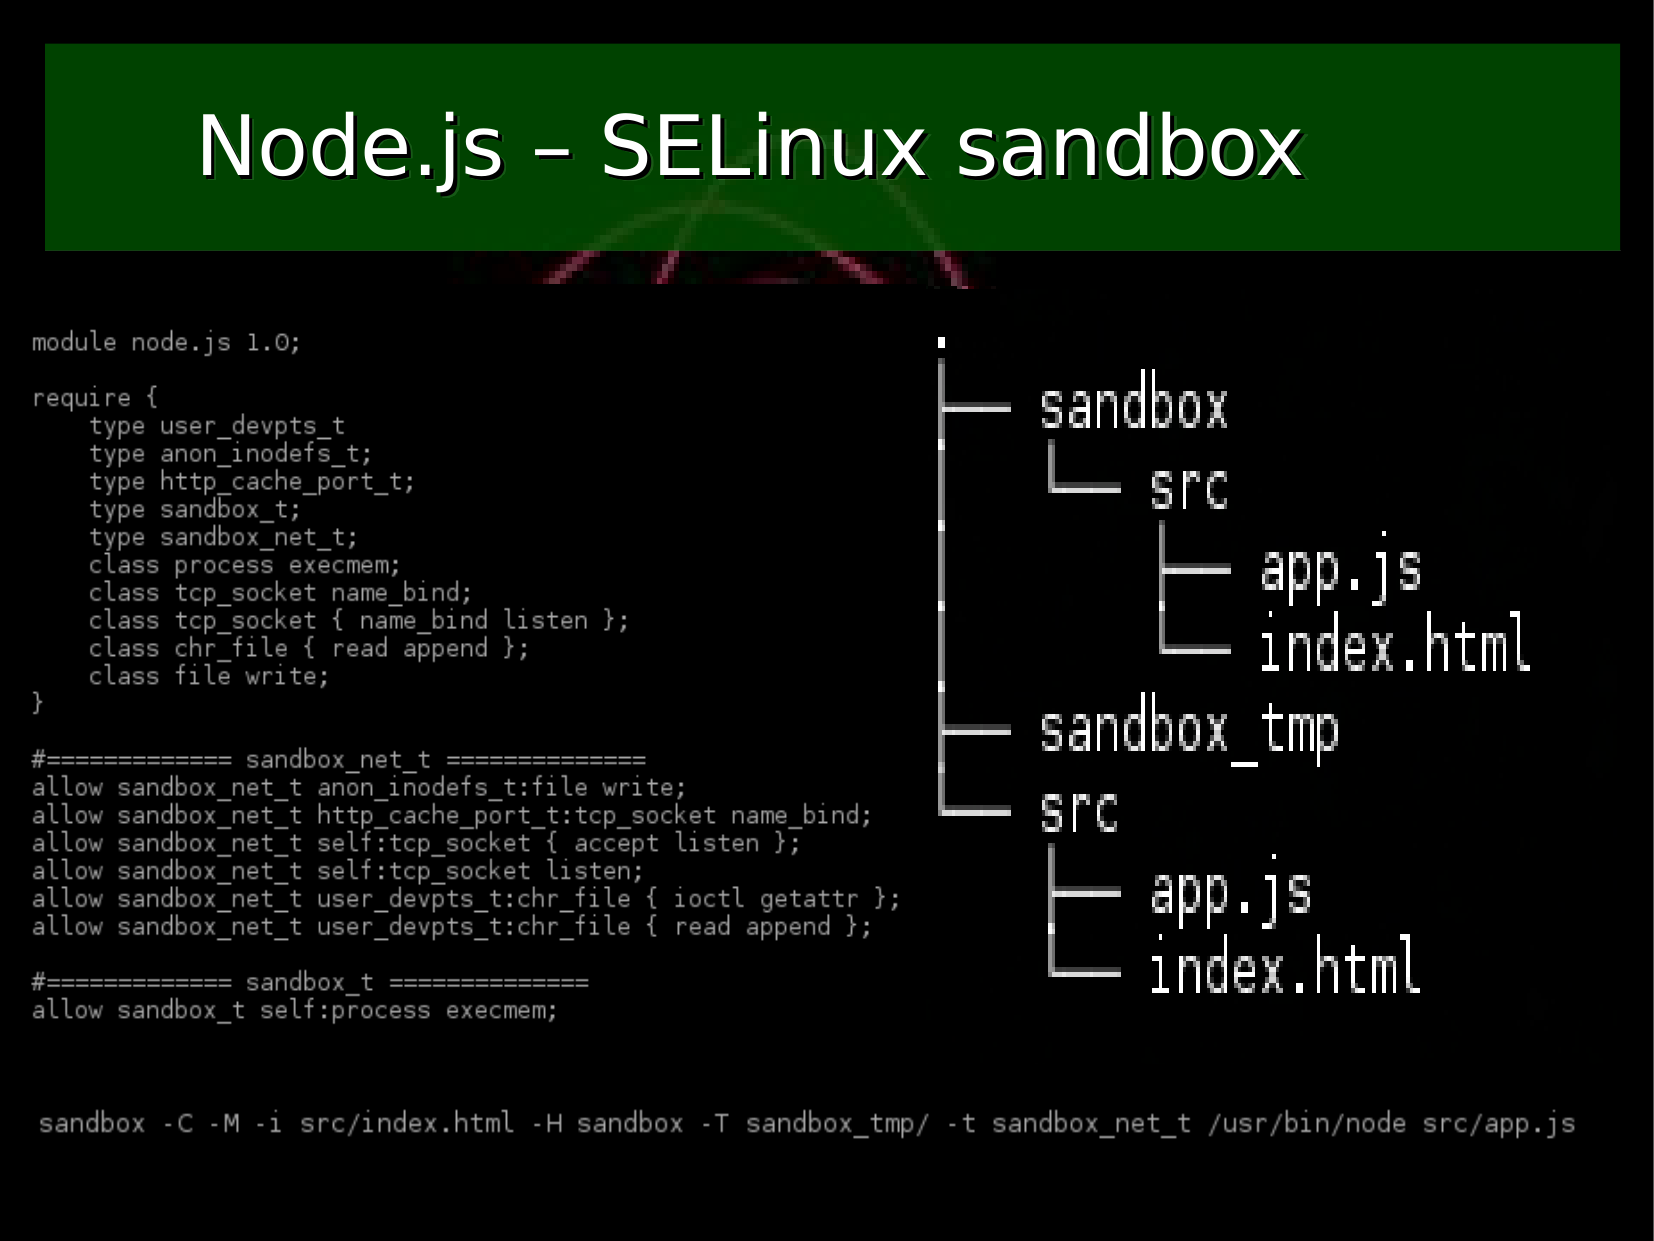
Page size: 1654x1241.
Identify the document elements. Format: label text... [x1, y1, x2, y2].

title Node.js – SELinux sandbox [45, 43, 1621, 251]
picture [0, 0, 1654, 1241]
